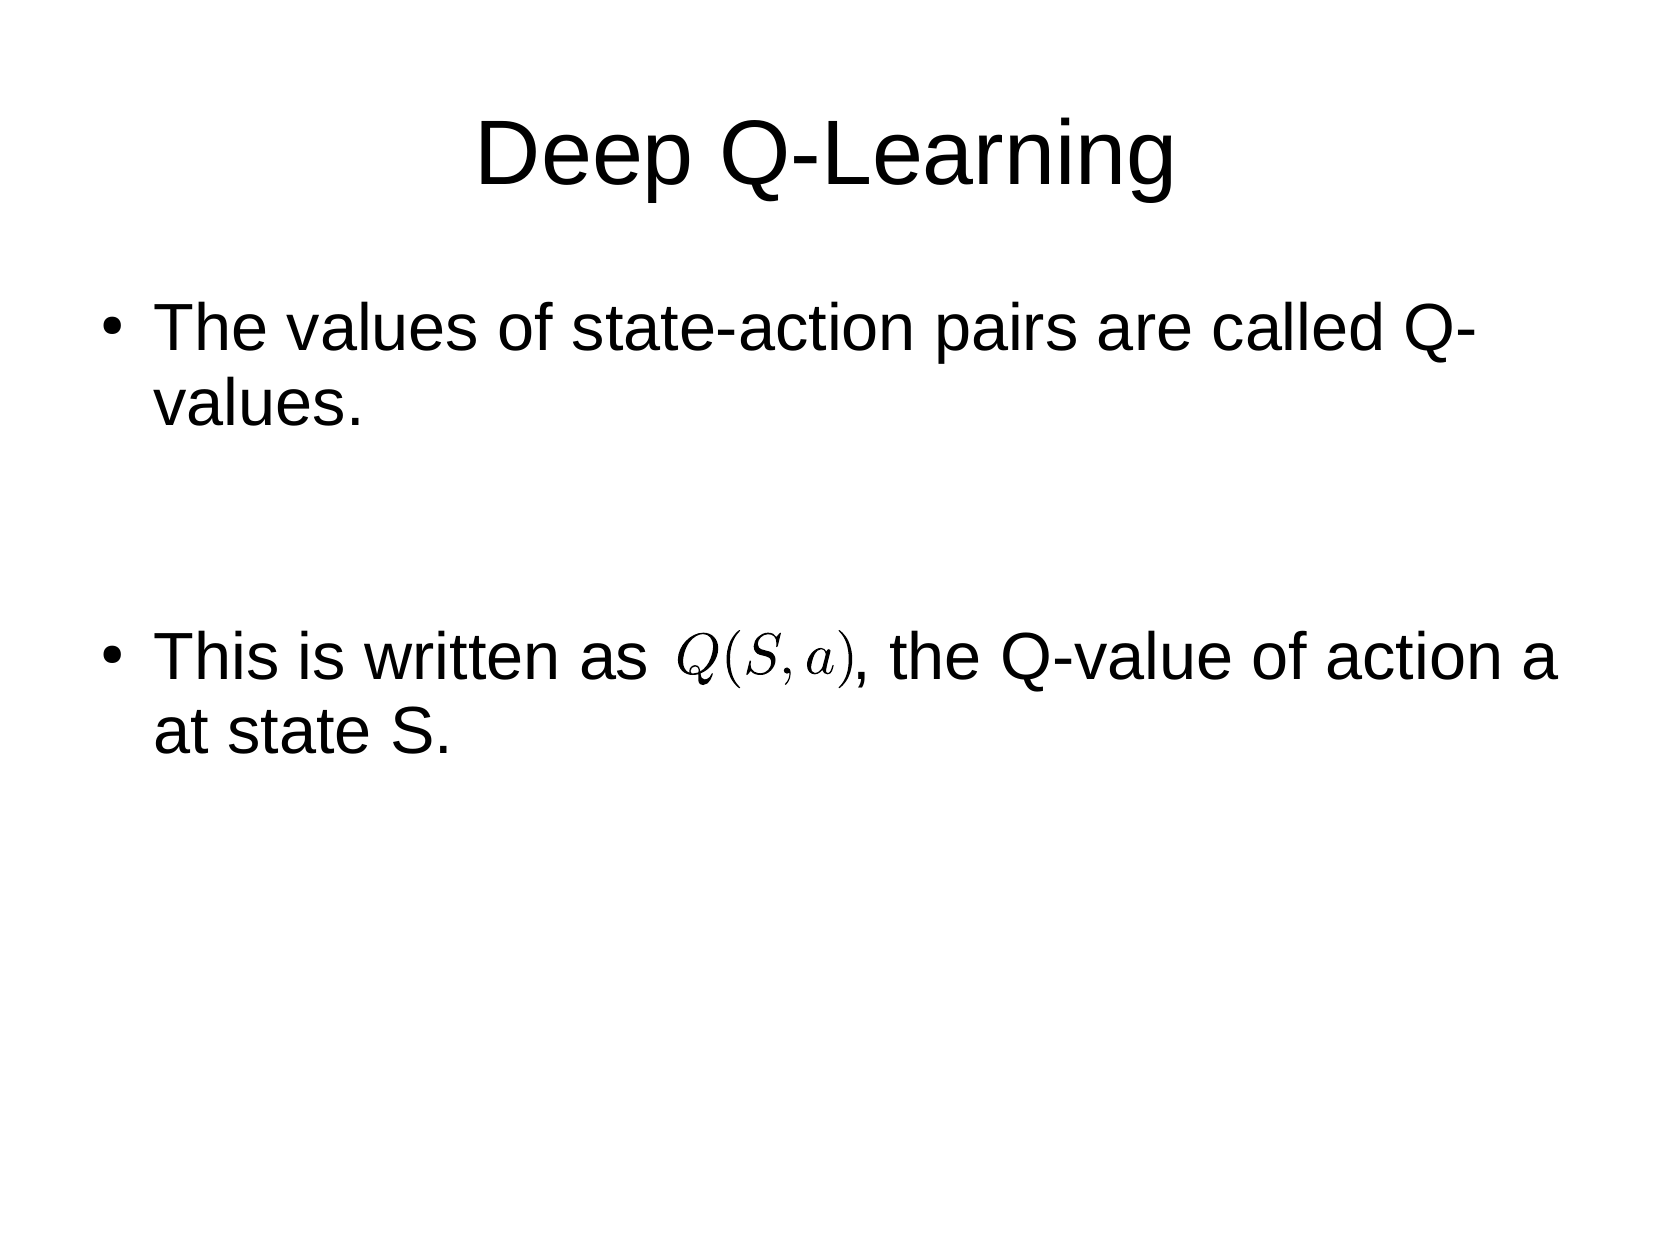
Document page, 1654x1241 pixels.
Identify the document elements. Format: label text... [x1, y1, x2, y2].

text_box [675, 630, 858, 689]
list The values of state-action pairs are called Q-values. This is written as , the Q-value of action a at state S. [82, 290, 1571, 1010]
title Deep Q-Learning [82, 49, 1571, 257]
